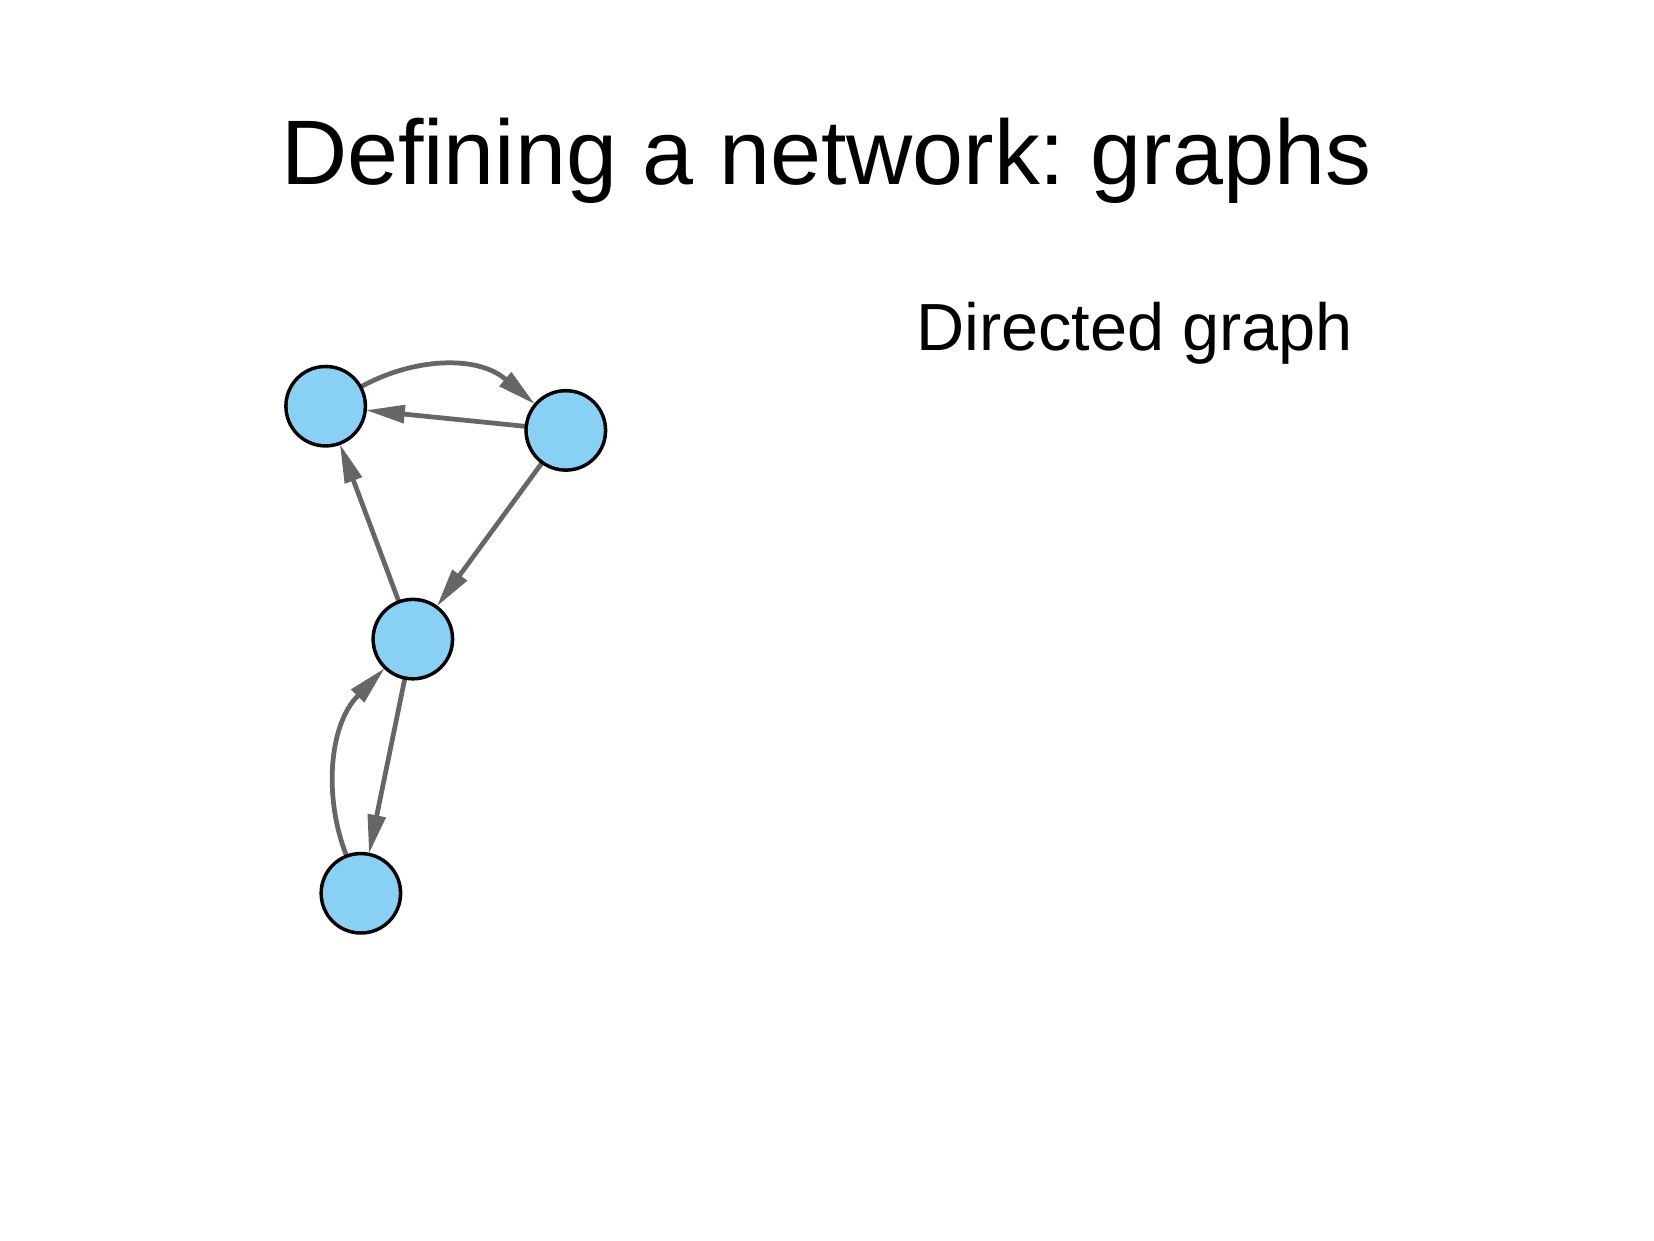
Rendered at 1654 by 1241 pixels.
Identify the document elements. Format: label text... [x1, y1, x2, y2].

title Defining a network: graphs [82, 49, 1571, 257]
picture [159, 290, 732, 1010]
list Directed graph [845, 290, 1572, 1010]
